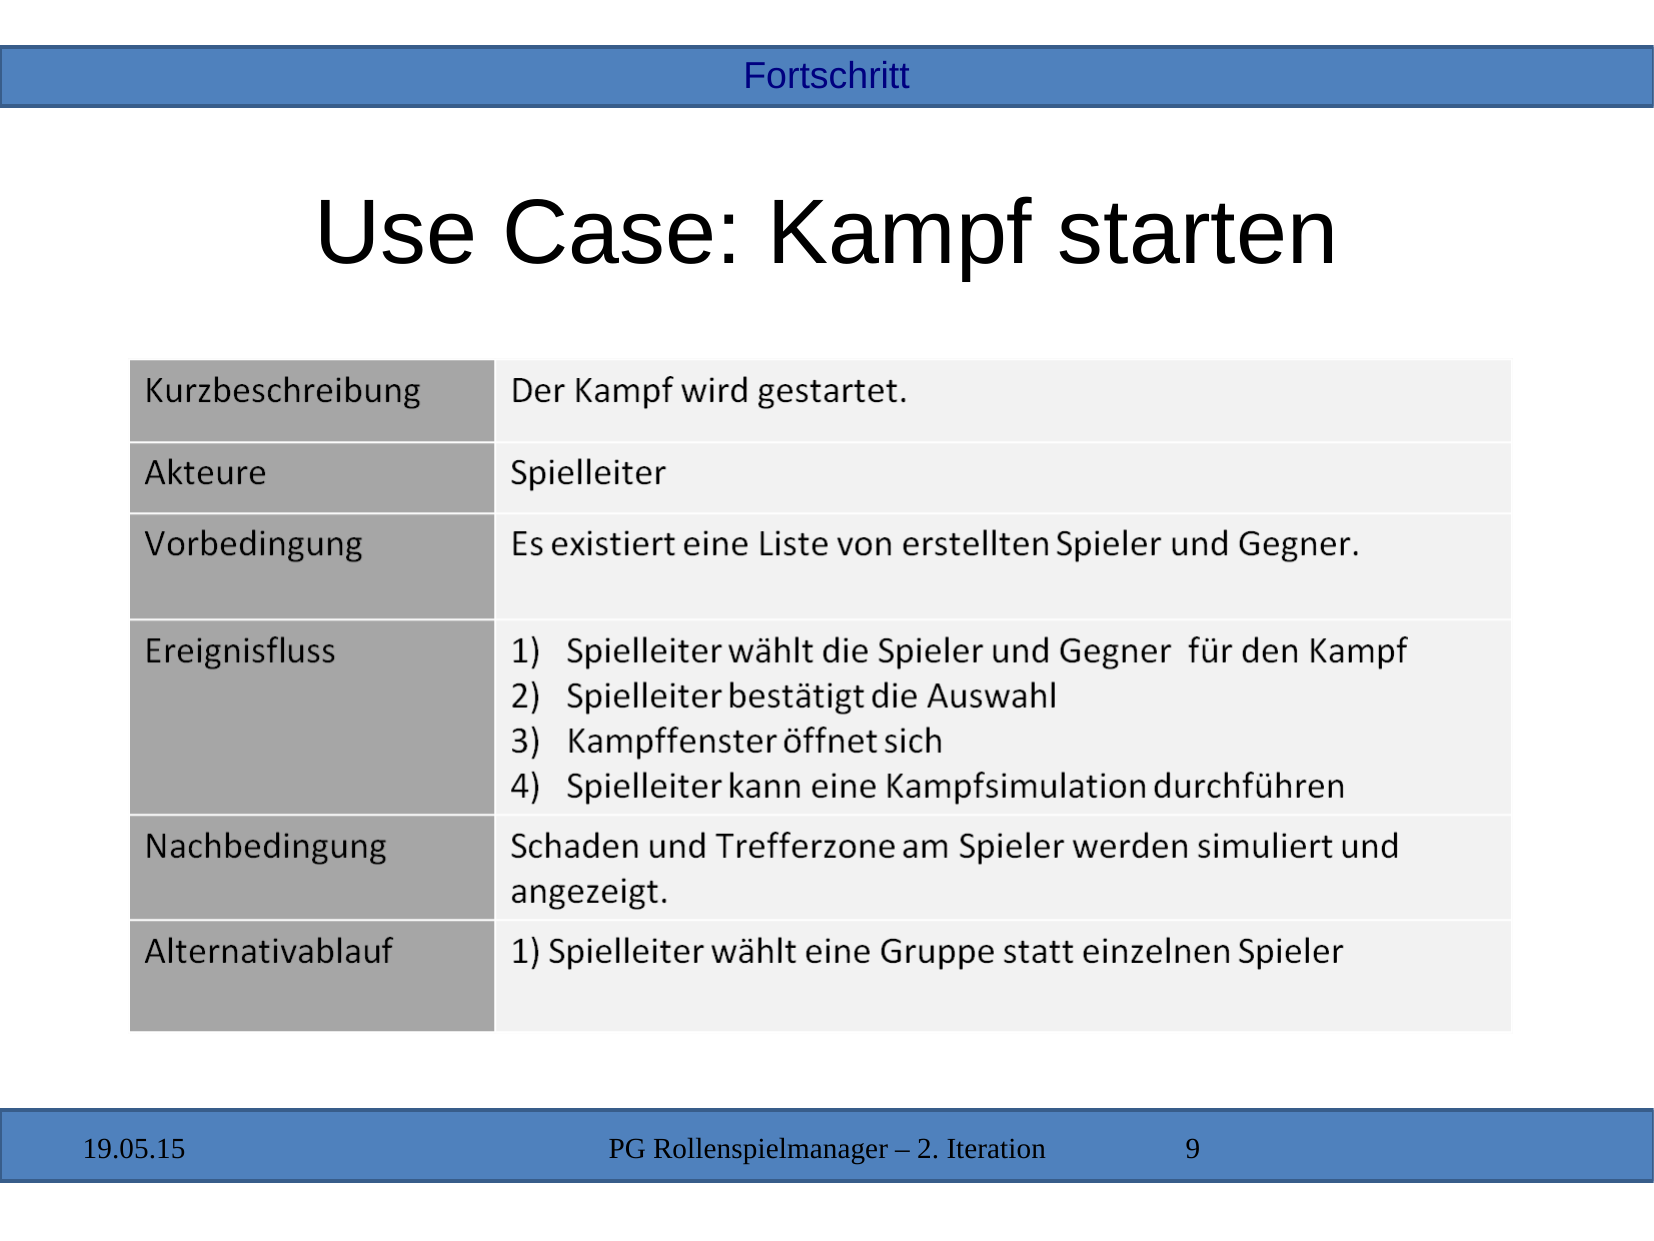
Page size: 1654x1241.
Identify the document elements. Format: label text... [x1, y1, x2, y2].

title Use Case: Kampf starten [82, 123, 1571, 331]
text_box 19.05.15 [82, 1129, 468, 1216]
list [80, 343, 1536, 1063]
text_box [1185, 1129, 1571, 1216]
text_box Fortschritt [0, 47, 1654, 105]
text_box PG Rollenspielmanager – 2. Iteration [565, 1129, 1090, 1216]
picture [117, 348, 1524, 1045]
